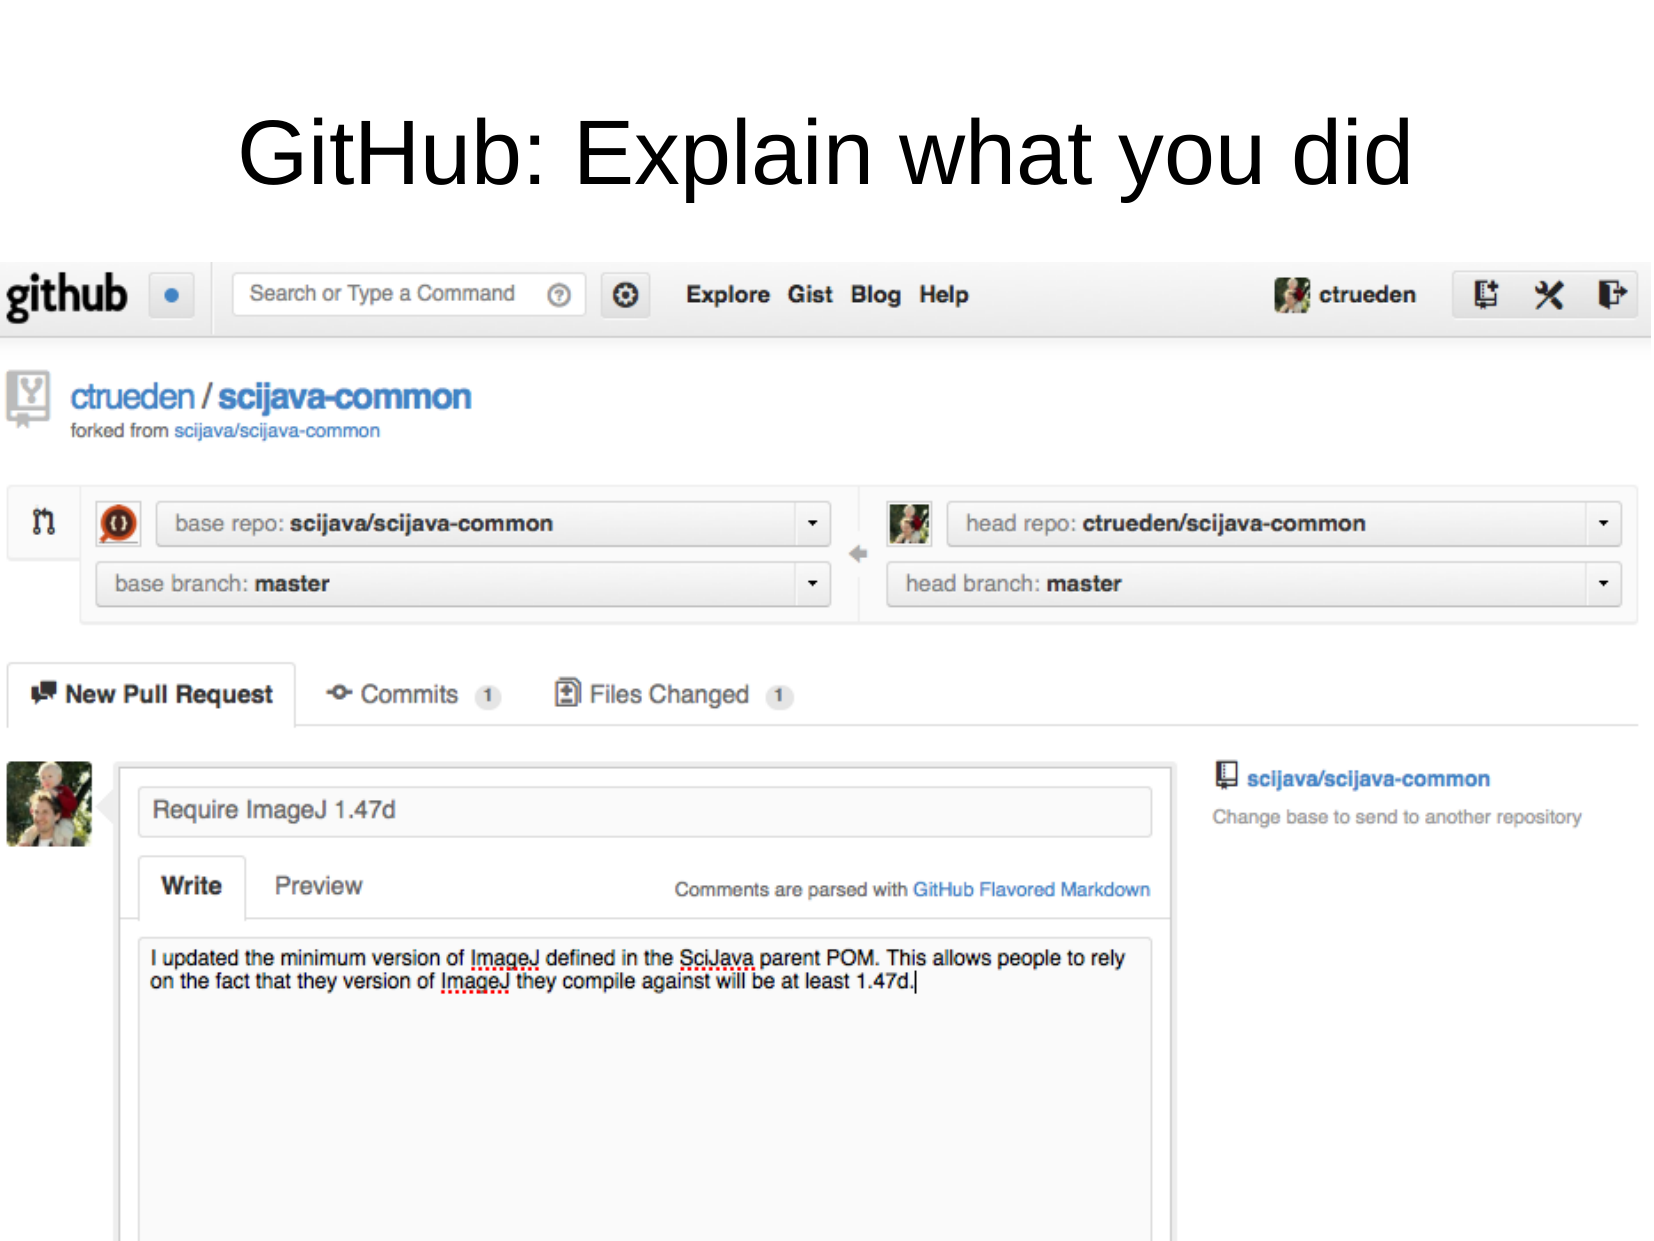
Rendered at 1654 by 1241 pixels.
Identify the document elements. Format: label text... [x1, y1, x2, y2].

picture [0, 262, 1651, 1241]
title GitHub: Explain what you did [82, 49, 1571, 257]
